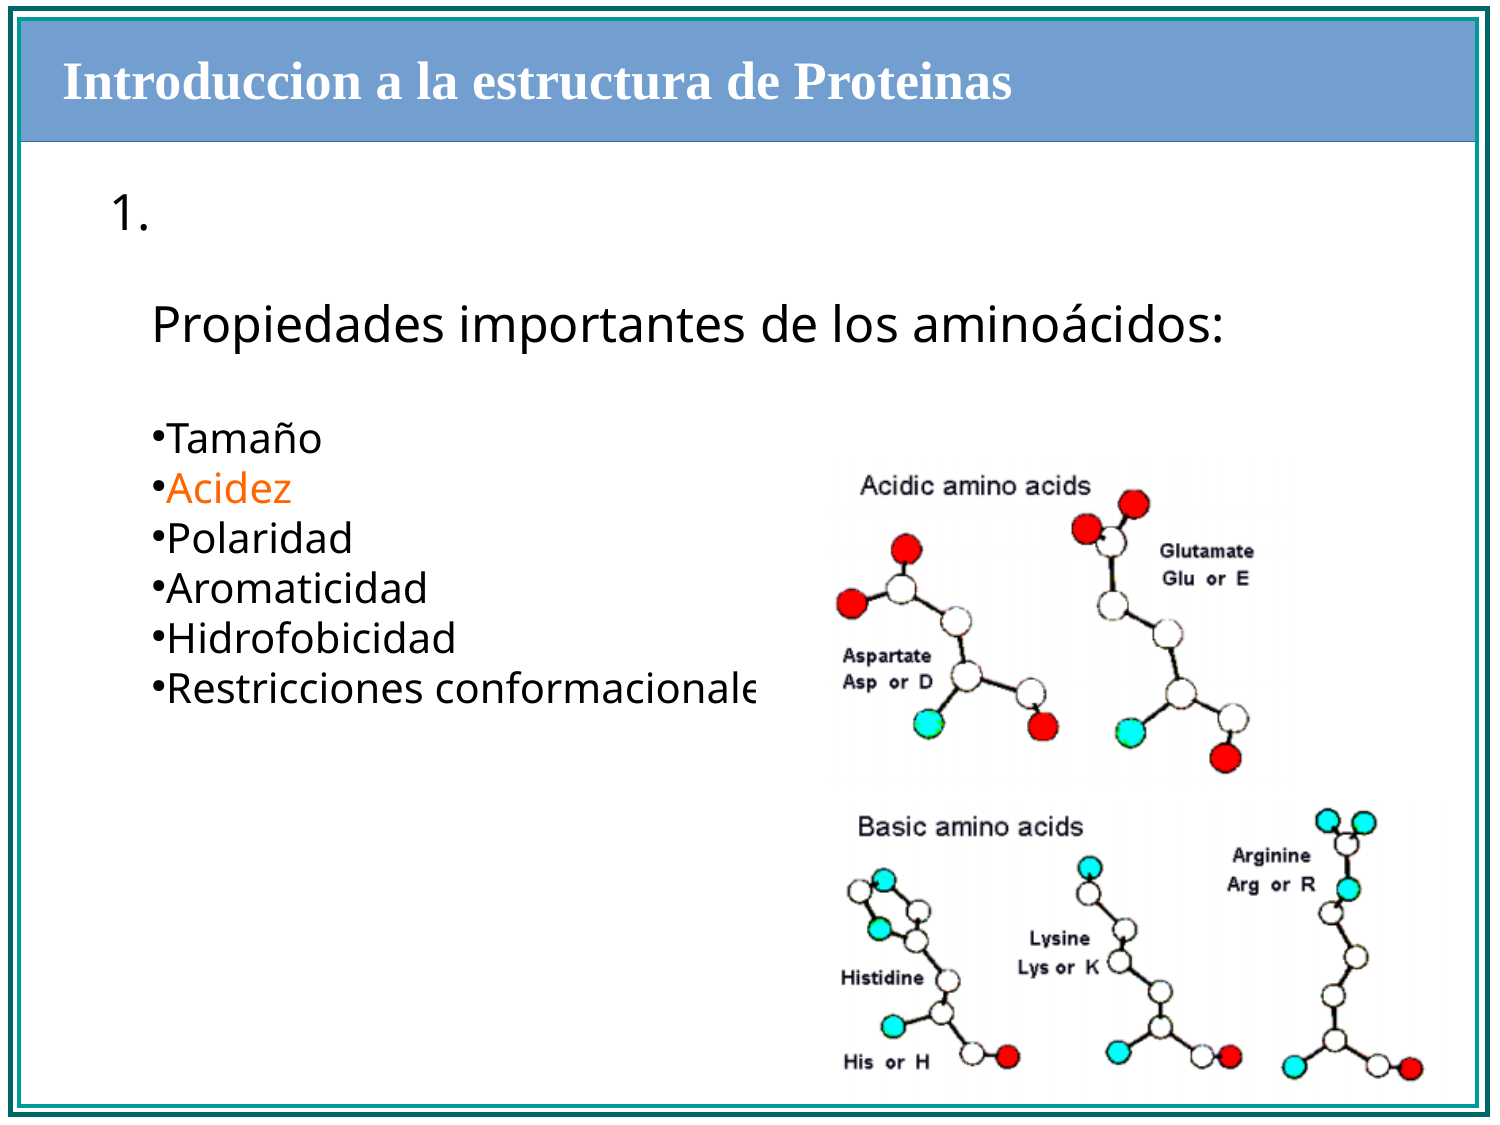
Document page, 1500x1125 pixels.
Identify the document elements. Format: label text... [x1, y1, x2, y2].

text_box Propiedades importantes de los aminoácidos: Tamaño Acidez Polaridad Aromaticidad Hidrofobicidad Restricciones conformacionales [136, 284, 1264, 720]
text_box [21, 21, 1475, 142]
picture [755, 448, 1473, 1101]
text_box 1. [94, 173, 756, 249]
text_box Introduccion a la estructura de Proteinas [47, 38, 1335, 142]
